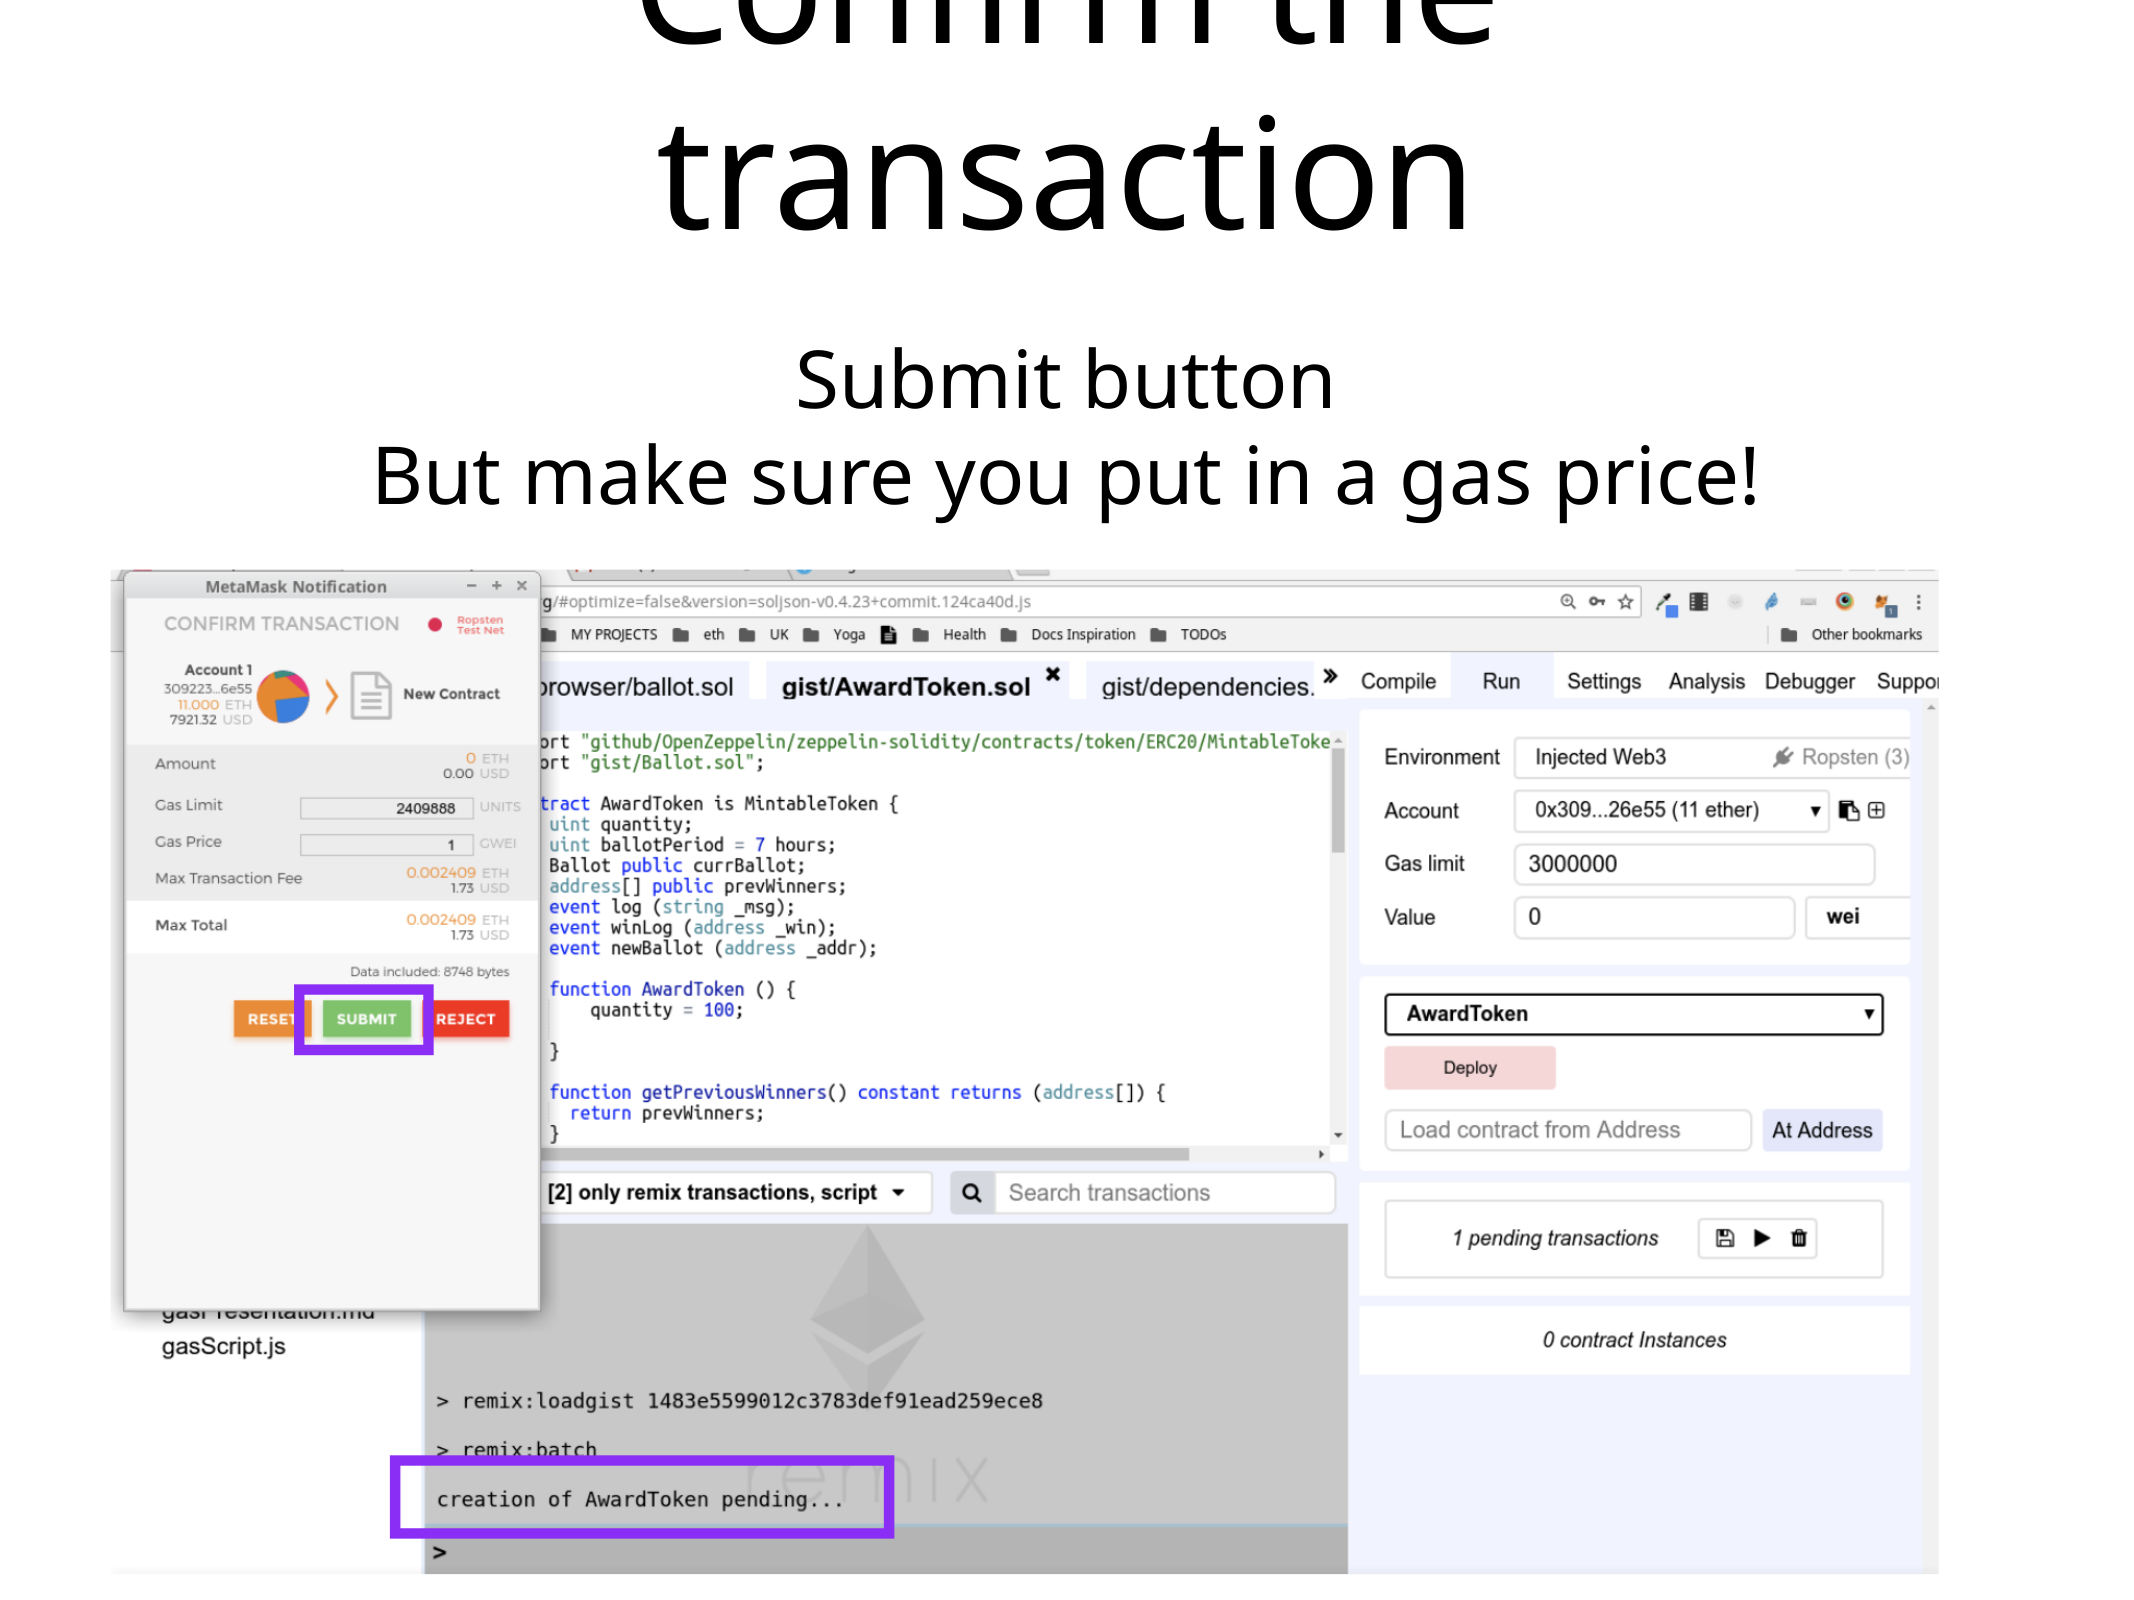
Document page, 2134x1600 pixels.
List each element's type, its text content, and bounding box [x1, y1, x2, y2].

title Confirm the transaction [208, 0, 1925, 320]
subtitle Submit button But make sure you put in a gas price! ( when dependencies.js is the active file ) [208, 320, 1925, 529]
picture [71, 529, 1970, 1600]
